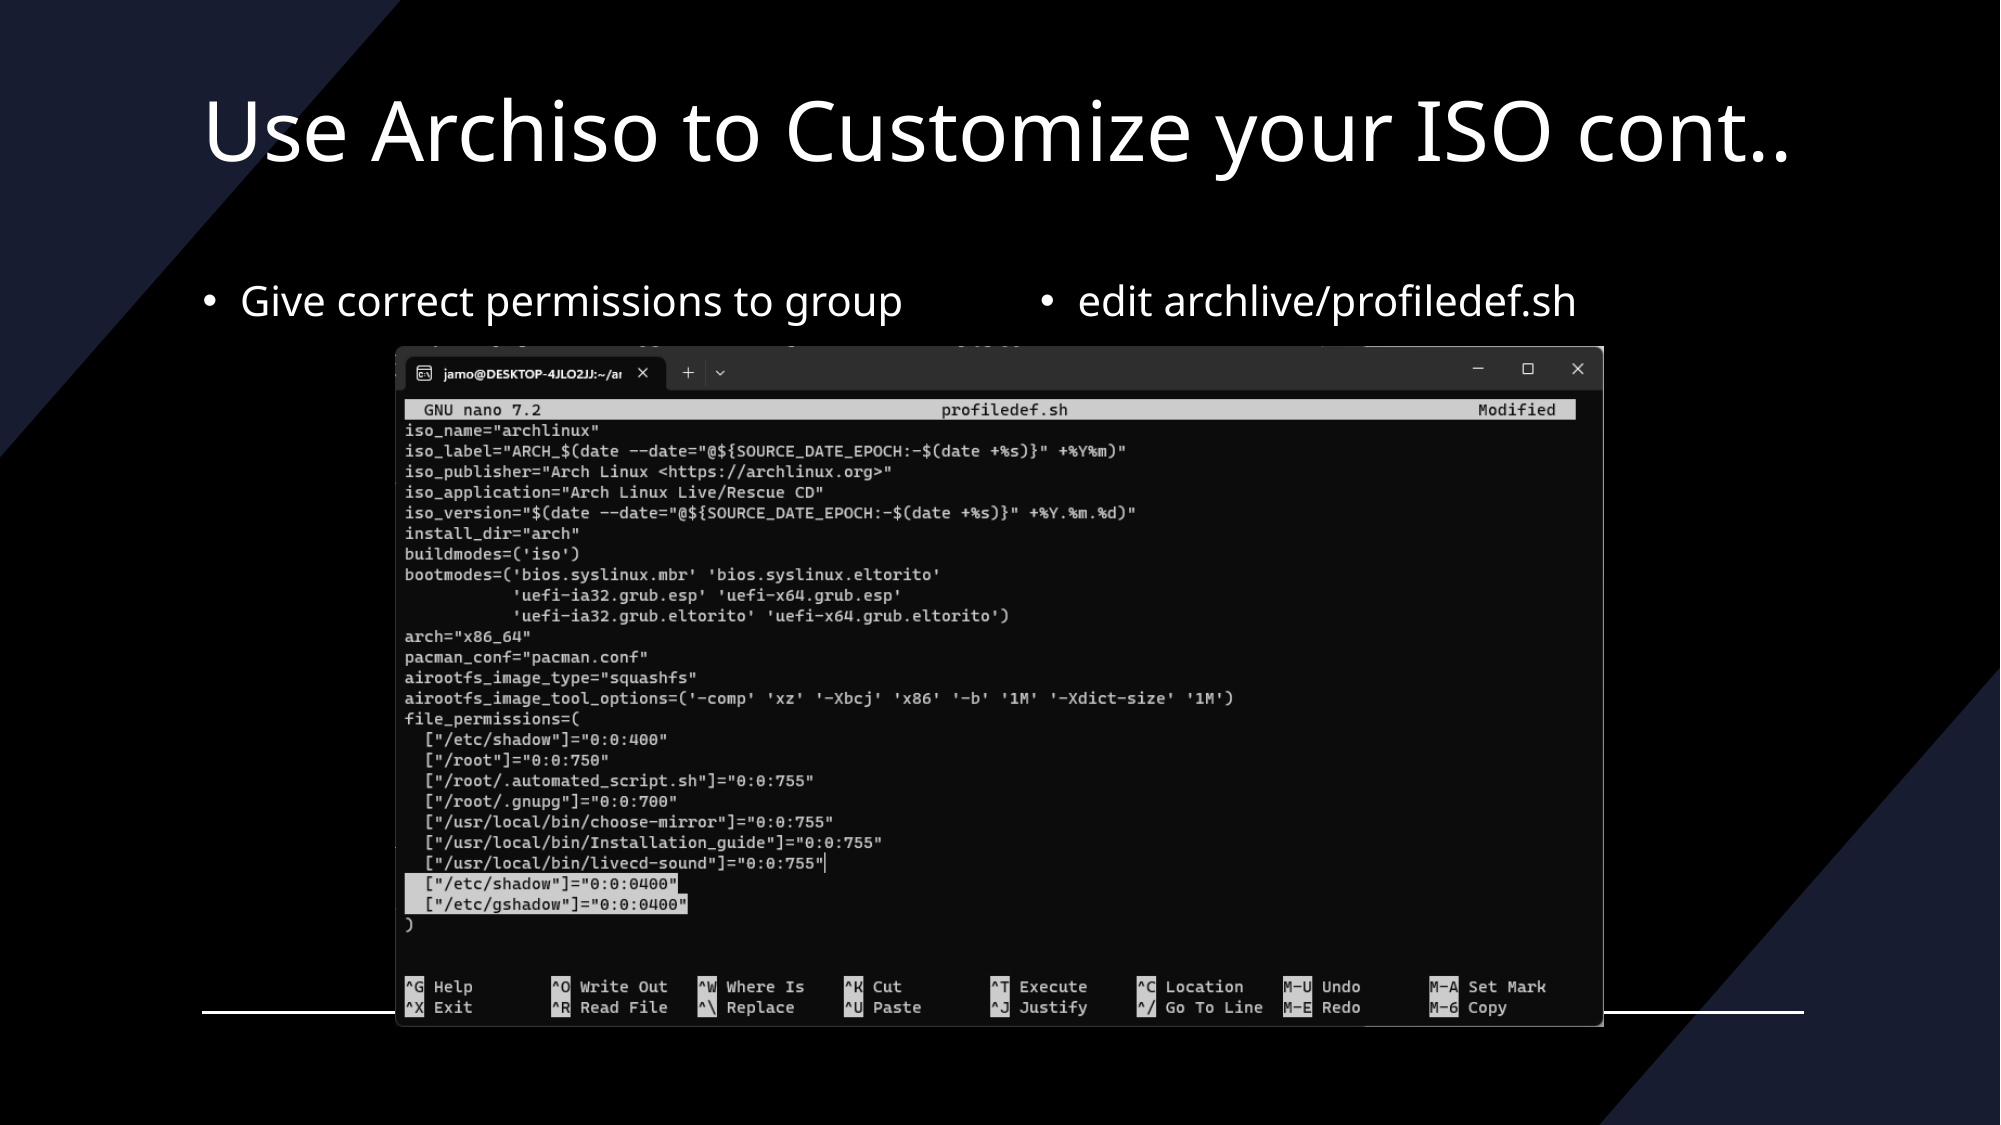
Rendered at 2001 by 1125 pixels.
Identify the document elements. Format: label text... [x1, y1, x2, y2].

title Use Archiso to Customize your ISO cont.. [187, 16, 1813, 241]
list Give correct permissions to group [187, 257, 975, 840]
list edit archlive/profiledef.sh [1025, 257, 1813, 840]
picture [395, 346, 1604, 1027]
